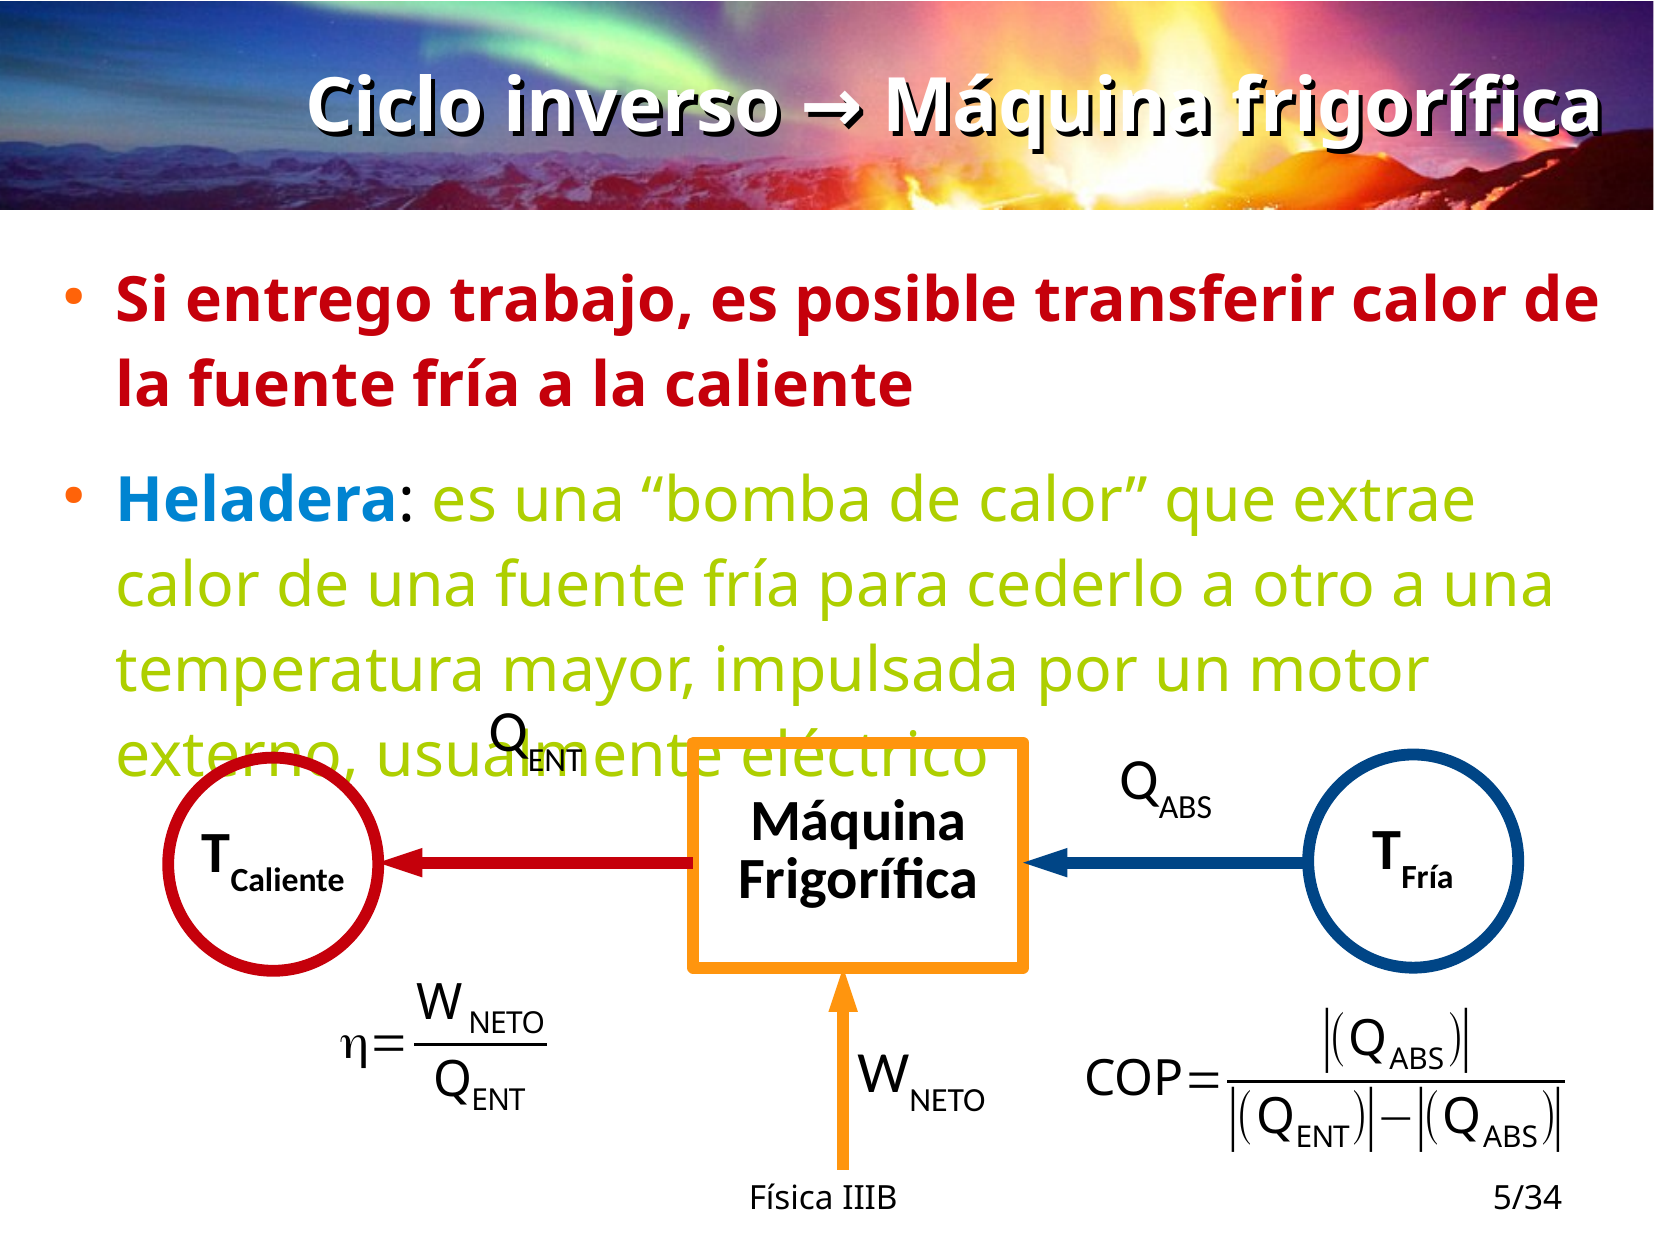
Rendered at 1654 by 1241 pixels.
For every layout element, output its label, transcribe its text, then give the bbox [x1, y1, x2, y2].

text_box TFría [1308, 754, 1519, 968]
text_box WNETO [837, 1041, 1006, 1141]
text_box Máquina Frigorífica [693, 742, 1024, 968]
list Si entrego trabajo, es posible transferir calor de la fuente fría a la caliente Heladera: es una “bomba de calor” que extrae calor de una fuente fría para cederlo a otro a una temperatura mayor, impulsada por un motor externo, usualmente eléctrico [45, 255, 1606, 1156]
text_box TCaliente [168, 757, 379, 971]
chart [1078, 1006, 1576, 1156]
chart [332, 970, 556, 1119]
title Ciclo inverso → Máquina frigorífica [45, 15, 1606, 191]
picture [0, 1, 1654, 210]
